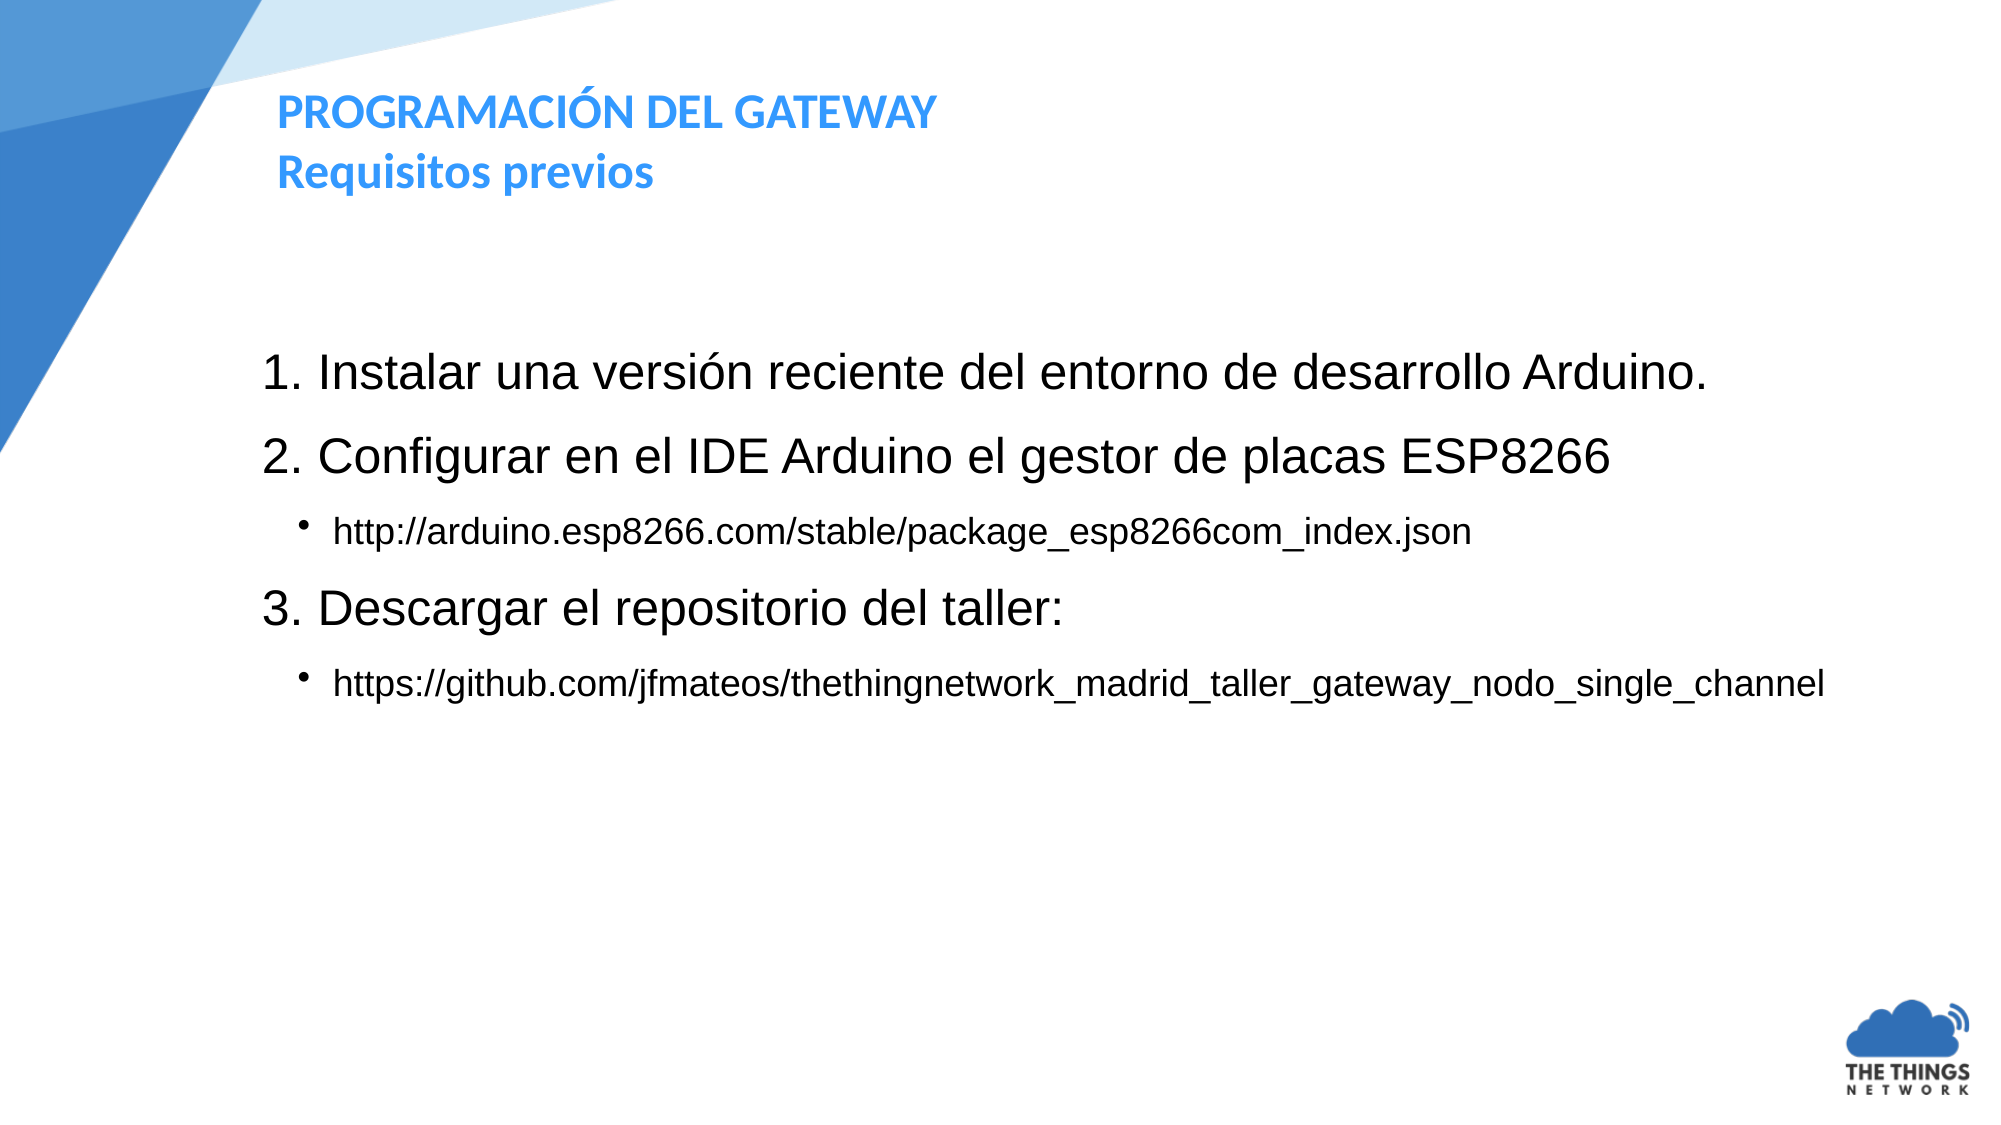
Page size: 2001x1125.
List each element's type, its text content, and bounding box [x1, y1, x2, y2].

text_box Instalar una versión reciente del entorno de desarrollo Arduino. Configurar en el IDE Arduino el gestor de placas ESP8266 http://arduino.esp8266.com/stable/package_esp8266com_index.json Descargar el repositorio del taller: https://github.com/jfmateos/thethingnetwork_madrid_taller_gateway_nodo_single_channel [261, 339, 1867, 1014]
text_box PROGRAMACIÓN DEL GATEWAY Requisitos previos [99, 44, 1900, 233]
picture [0, 0, 1970, 1095]
